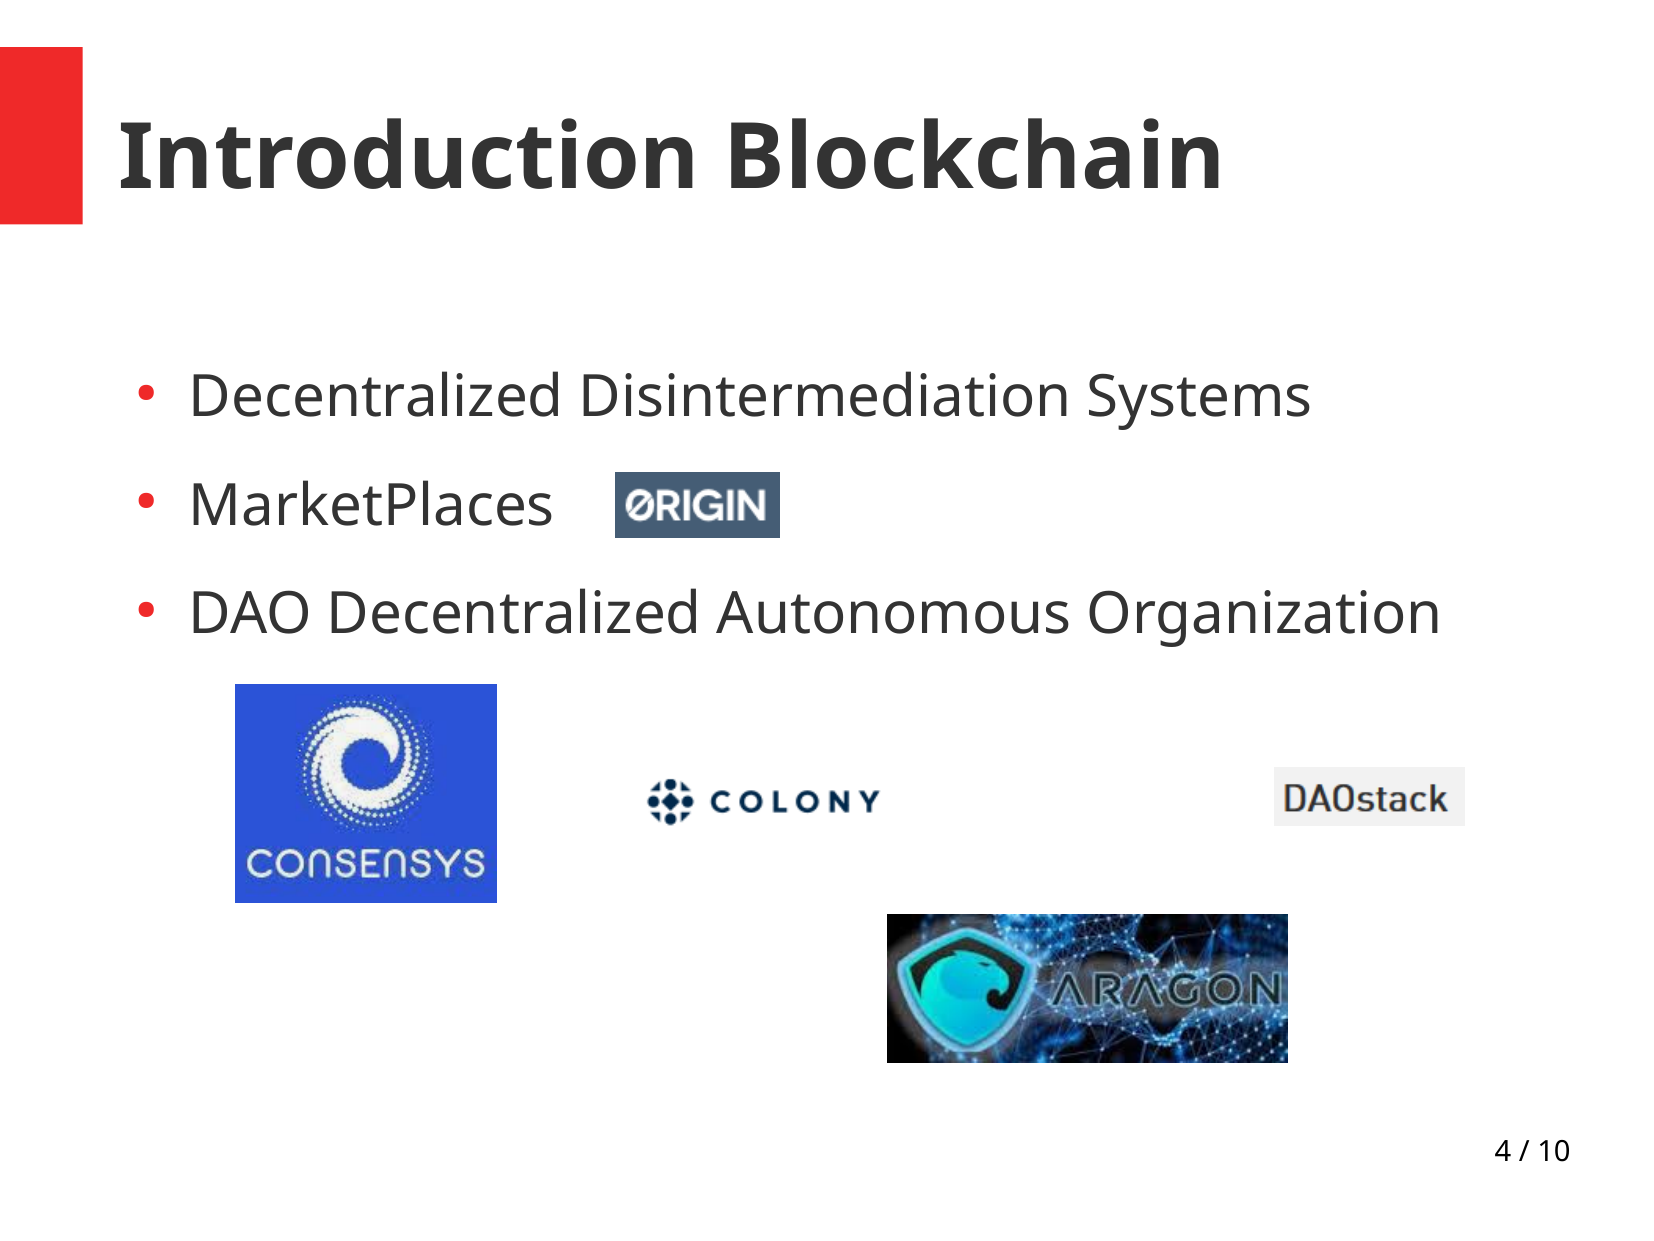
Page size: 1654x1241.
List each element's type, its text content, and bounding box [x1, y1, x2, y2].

title Introduction Blockchain [118, 49, 1571, 257]
picture [615, 472, 780, 538]
picture [1274, 767, 1465, 826]
list Decentralized Disintermediation Systems MarketPlaces DAO Decentralized Autonomous Organization [118, 354, 1536, 1074]
picture [235, 684, 497, 903]
picture [887, 914, 1288, 1063]
picture [638, 762, 898, 851]
